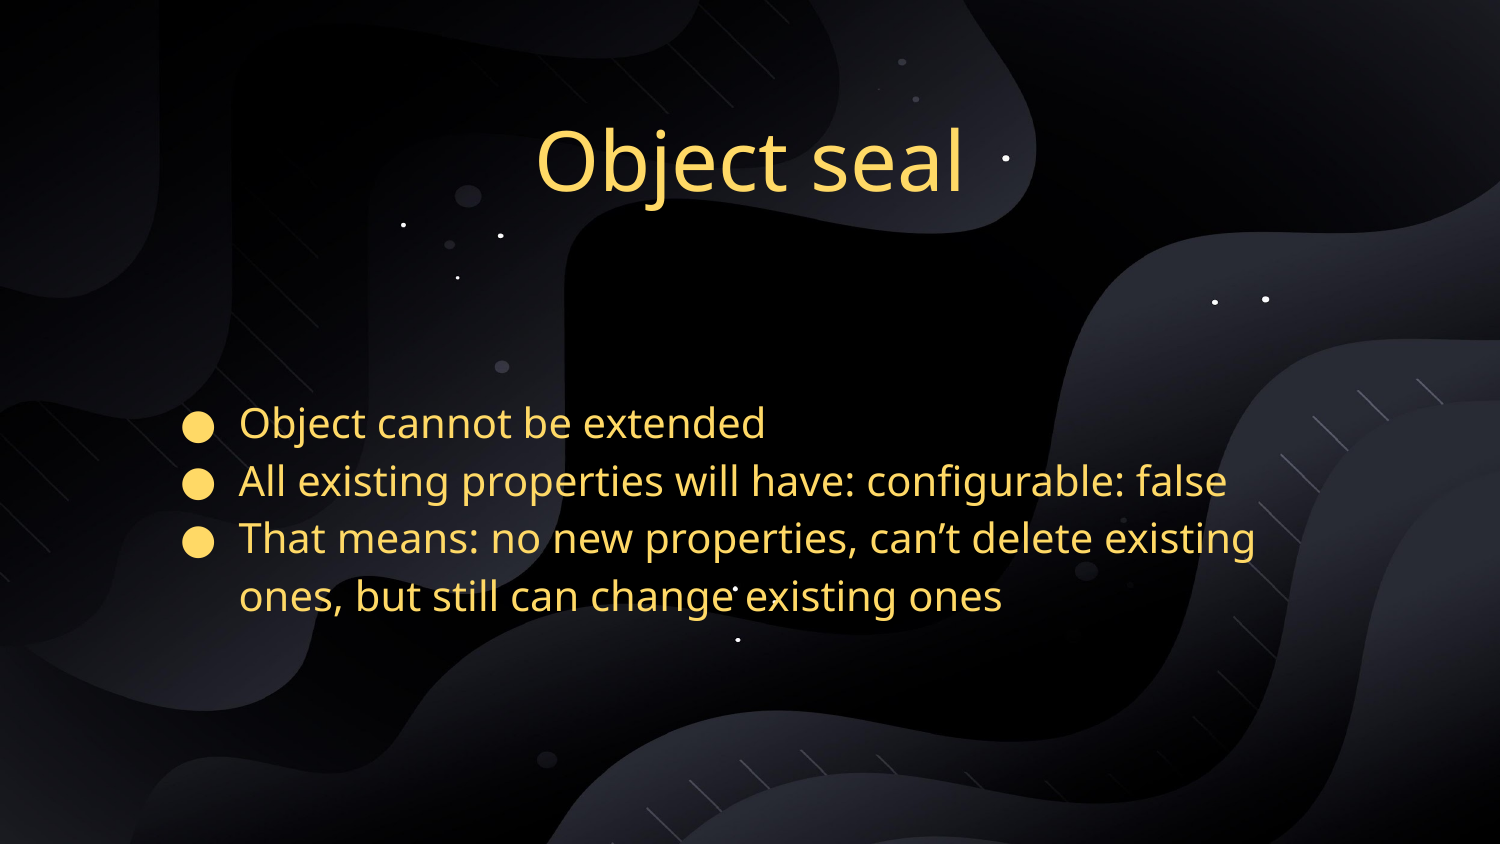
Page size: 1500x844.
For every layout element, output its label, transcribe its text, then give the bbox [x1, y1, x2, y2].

title Object seal [387, 71, 1113, 245]
picture [0, 0, 1500, 844]
text_box Object cannot be extended All existing properties will have: configurable: false That means: no new properties, can’t delete existing ones, but still can change existing ones [156, 284, 1344, 726]
